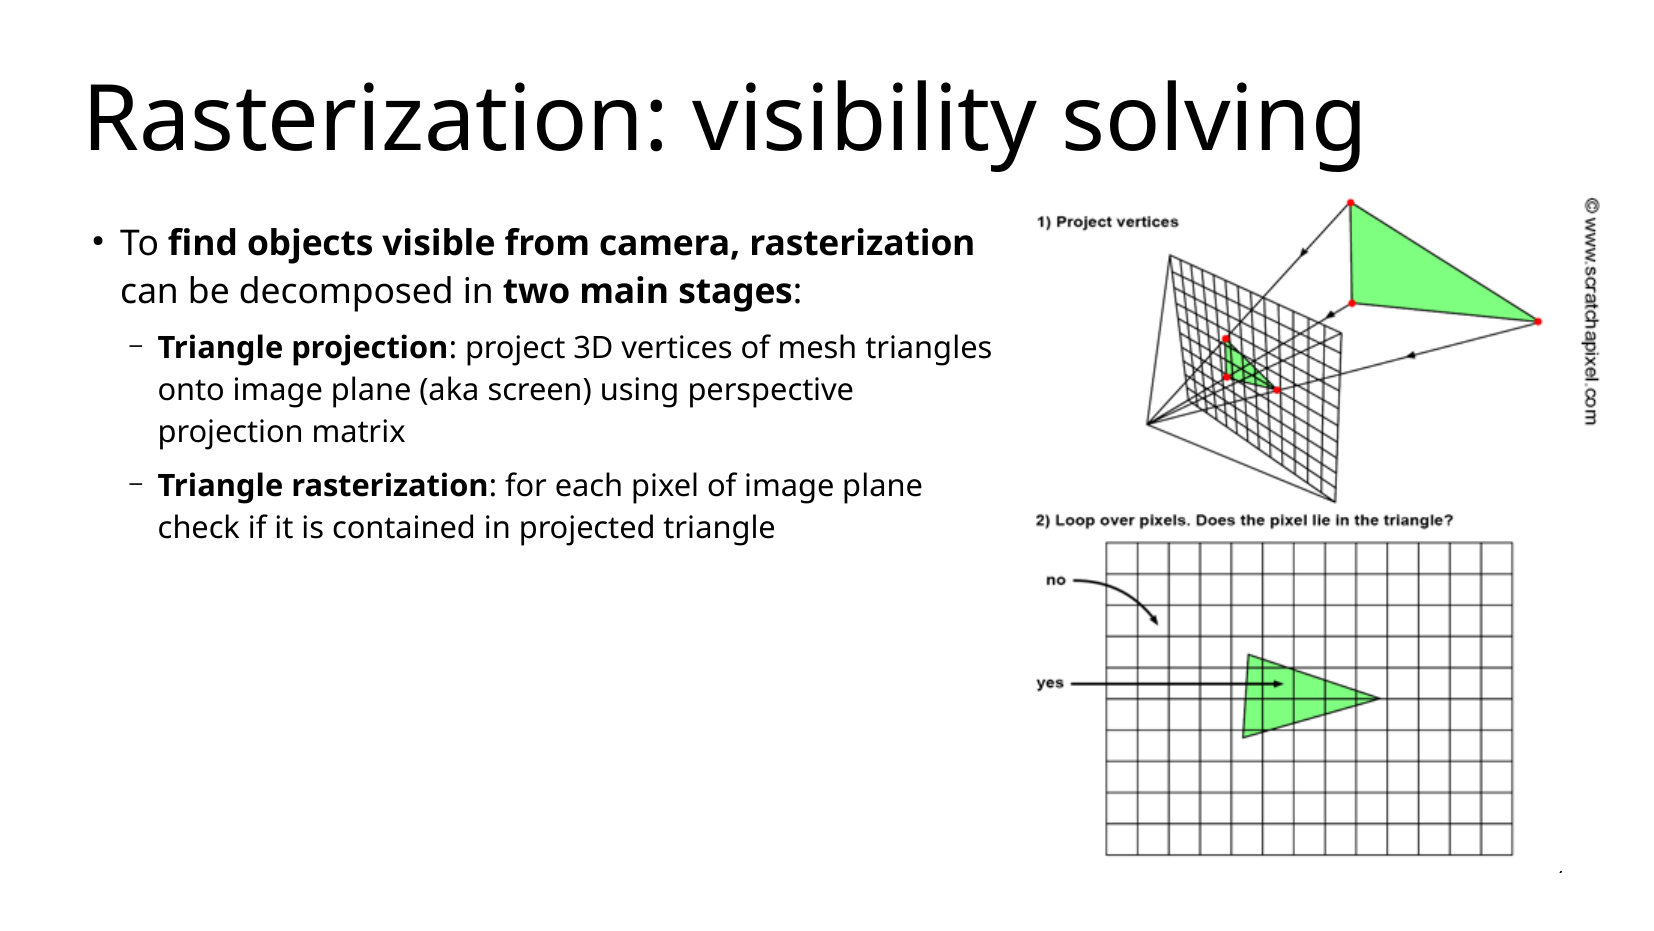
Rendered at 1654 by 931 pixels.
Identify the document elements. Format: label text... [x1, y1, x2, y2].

list To find objects visible from camera, rasterization can be decomposed in two main stages: Triangle projection: project 3D vertices of mesh triangles onto image plane (aka screen) using perspective projection matrix Triangle rasterization: for each pixel of image plane check if it is contained in projected triangle [82, 217, 1005, 586]
picture [1005, 194, 1606, 871]
title Rasterization: visibility solving [82, 37, 1571, 193]
